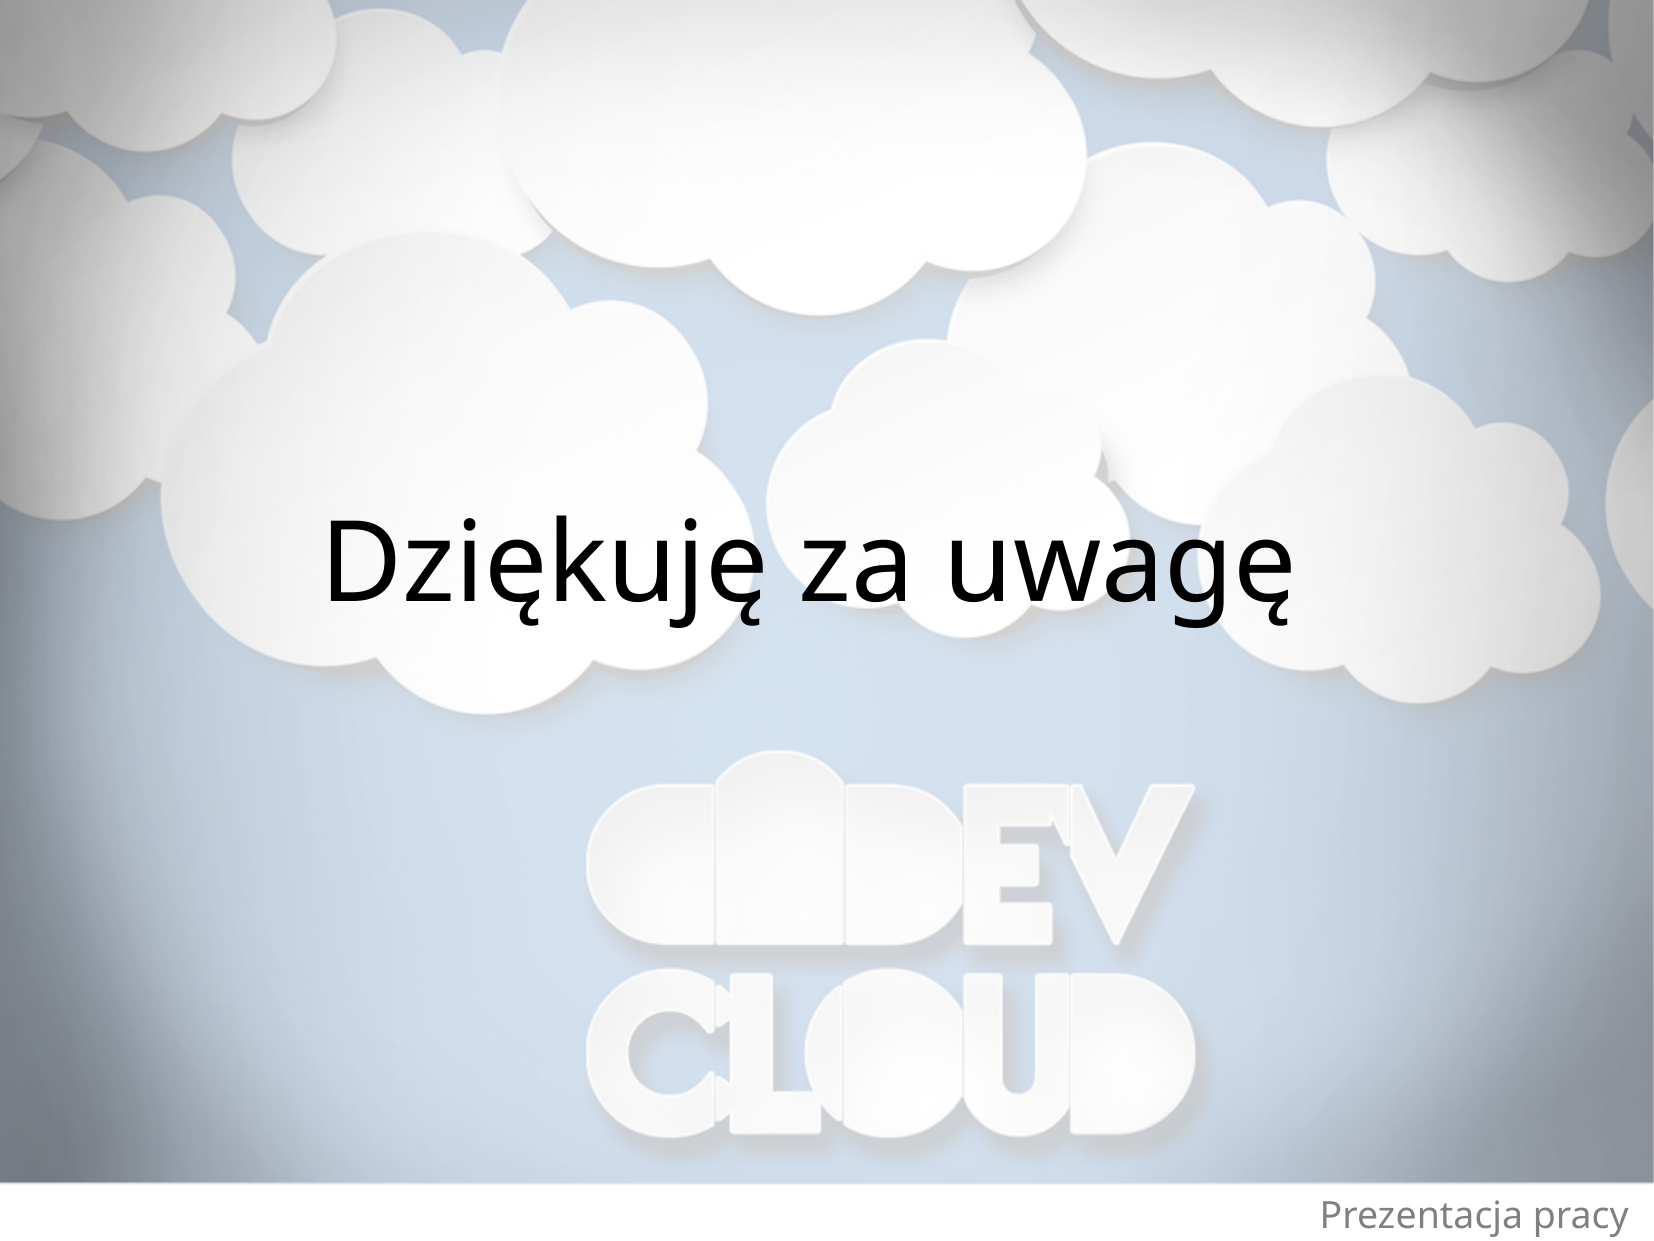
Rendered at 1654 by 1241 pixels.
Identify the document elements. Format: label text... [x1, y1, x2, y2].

title Dziękuję za uwagę [47, 454, 1571, 662]
text_box Prezentacja pracy dyplomowej [1122, 1181, 1654, 1241]
picture [0, 0, 1654, 1241]
